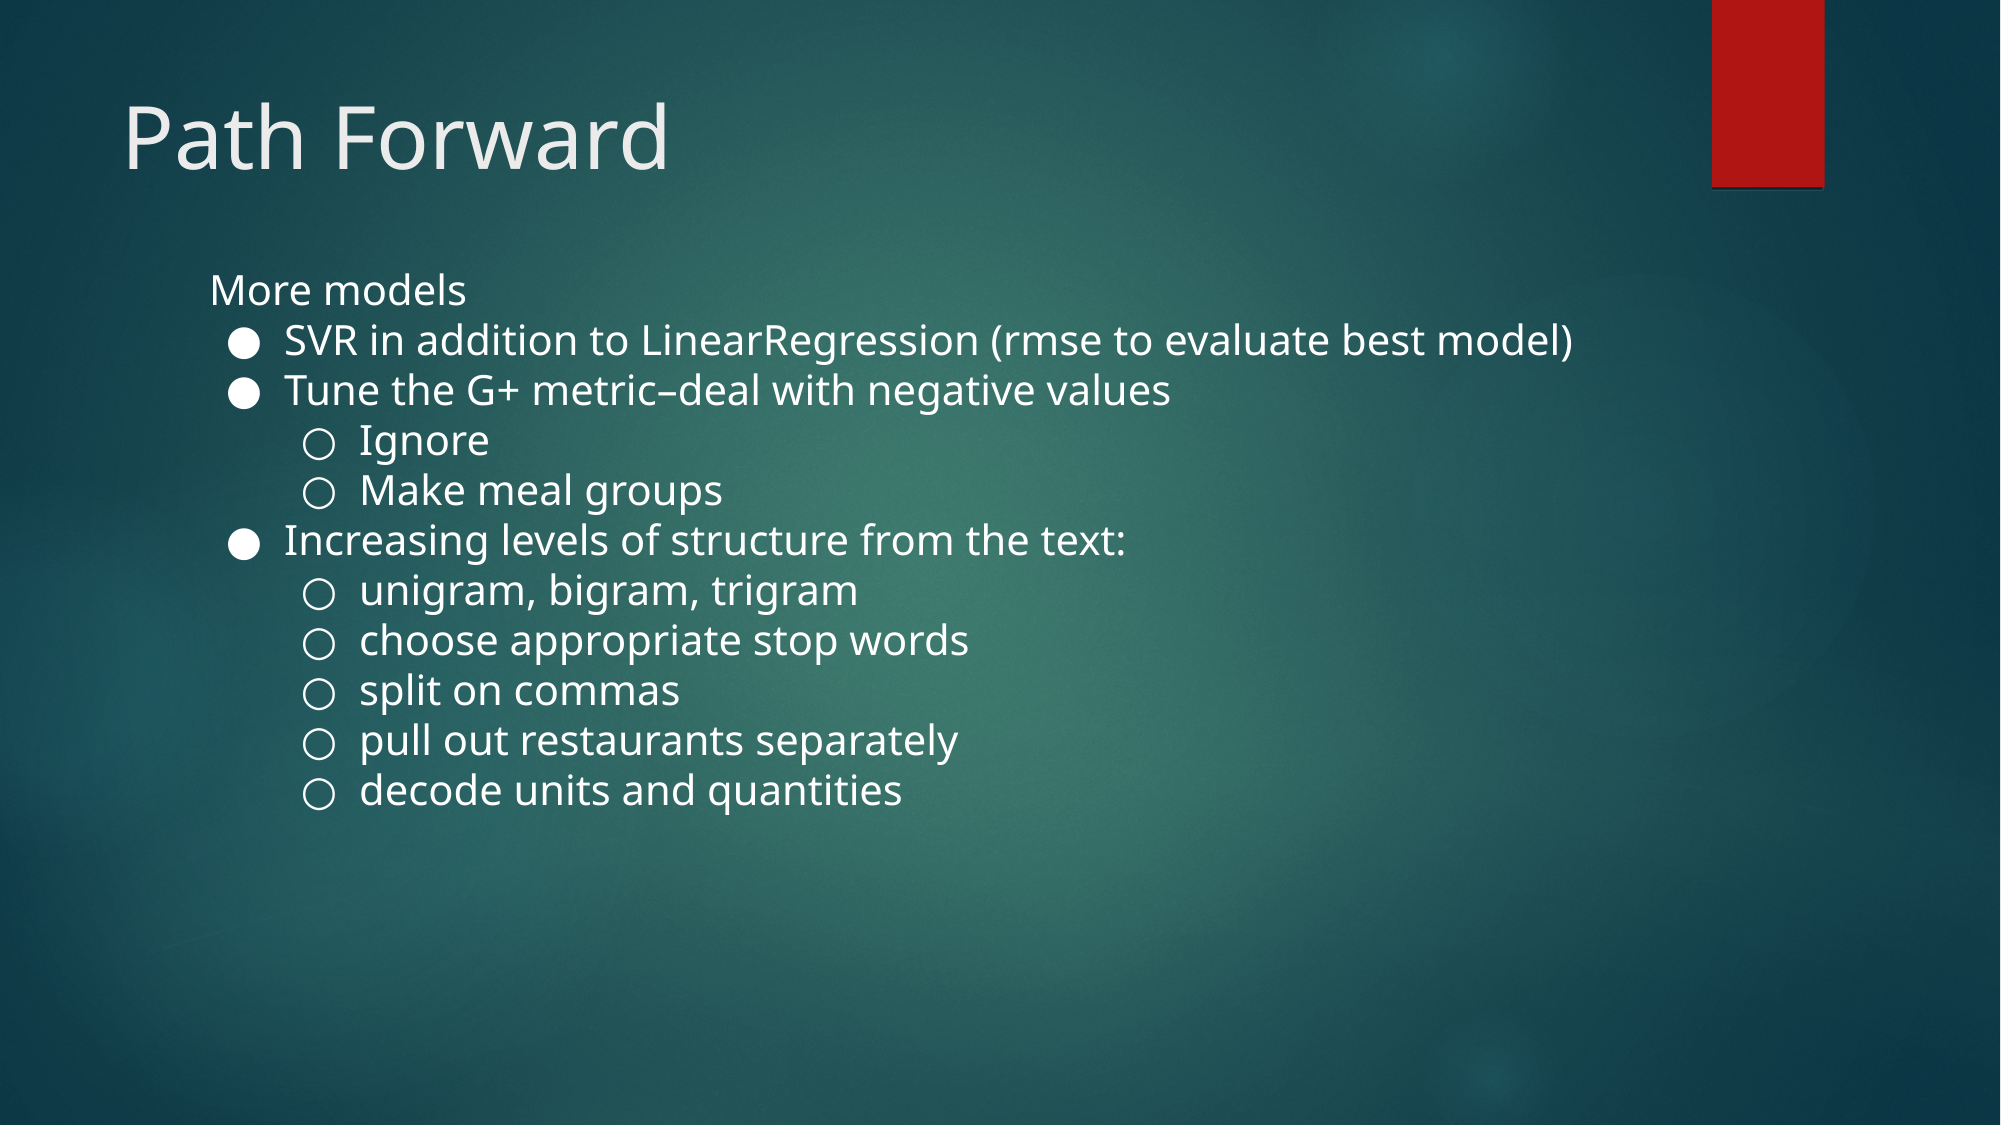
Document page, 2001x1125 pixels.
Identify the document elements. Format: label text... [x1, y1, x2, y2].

title Path Forward [106, 74, 1649, 304]
text_box More models SVR in addition to LinearRegression (rmse to evaluate best model) Tune the G+ metric–deal with negative values Ignore Make meal groups Increasing levels of structure from the text: unigram, bigram, trigram choose appropriate stop words split on commas pull out restaurants separately decode units and quantities [194, 248, 1626, 1004]
picture [0, 0, 2001, 1125]
